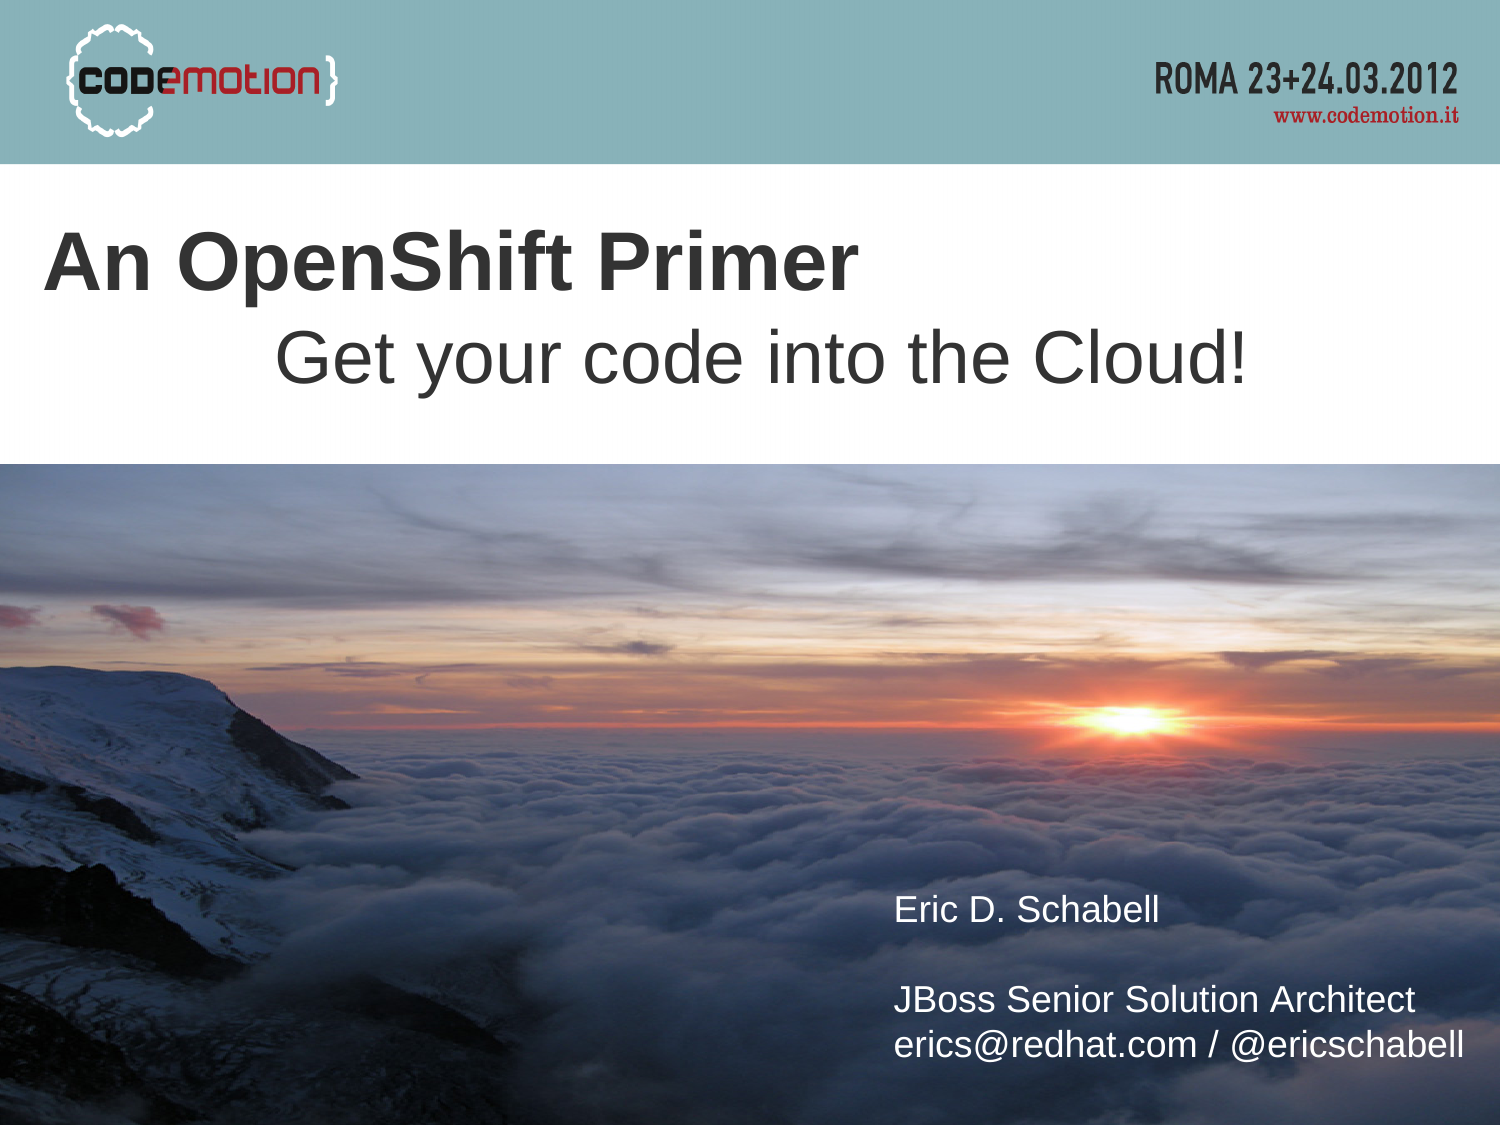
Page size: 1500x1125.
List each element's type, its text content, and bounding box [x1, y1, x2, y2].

subtitle Eric D. Schabell JBoss Senior Solution Architect erics@redhat.com / @ericschabell [878, 884, 1500, 1077]
title An OpenShift Primer Get your code into the Cloud! [27, 207, 1441, 410]
picture [0, 0, 1500, 1125]
